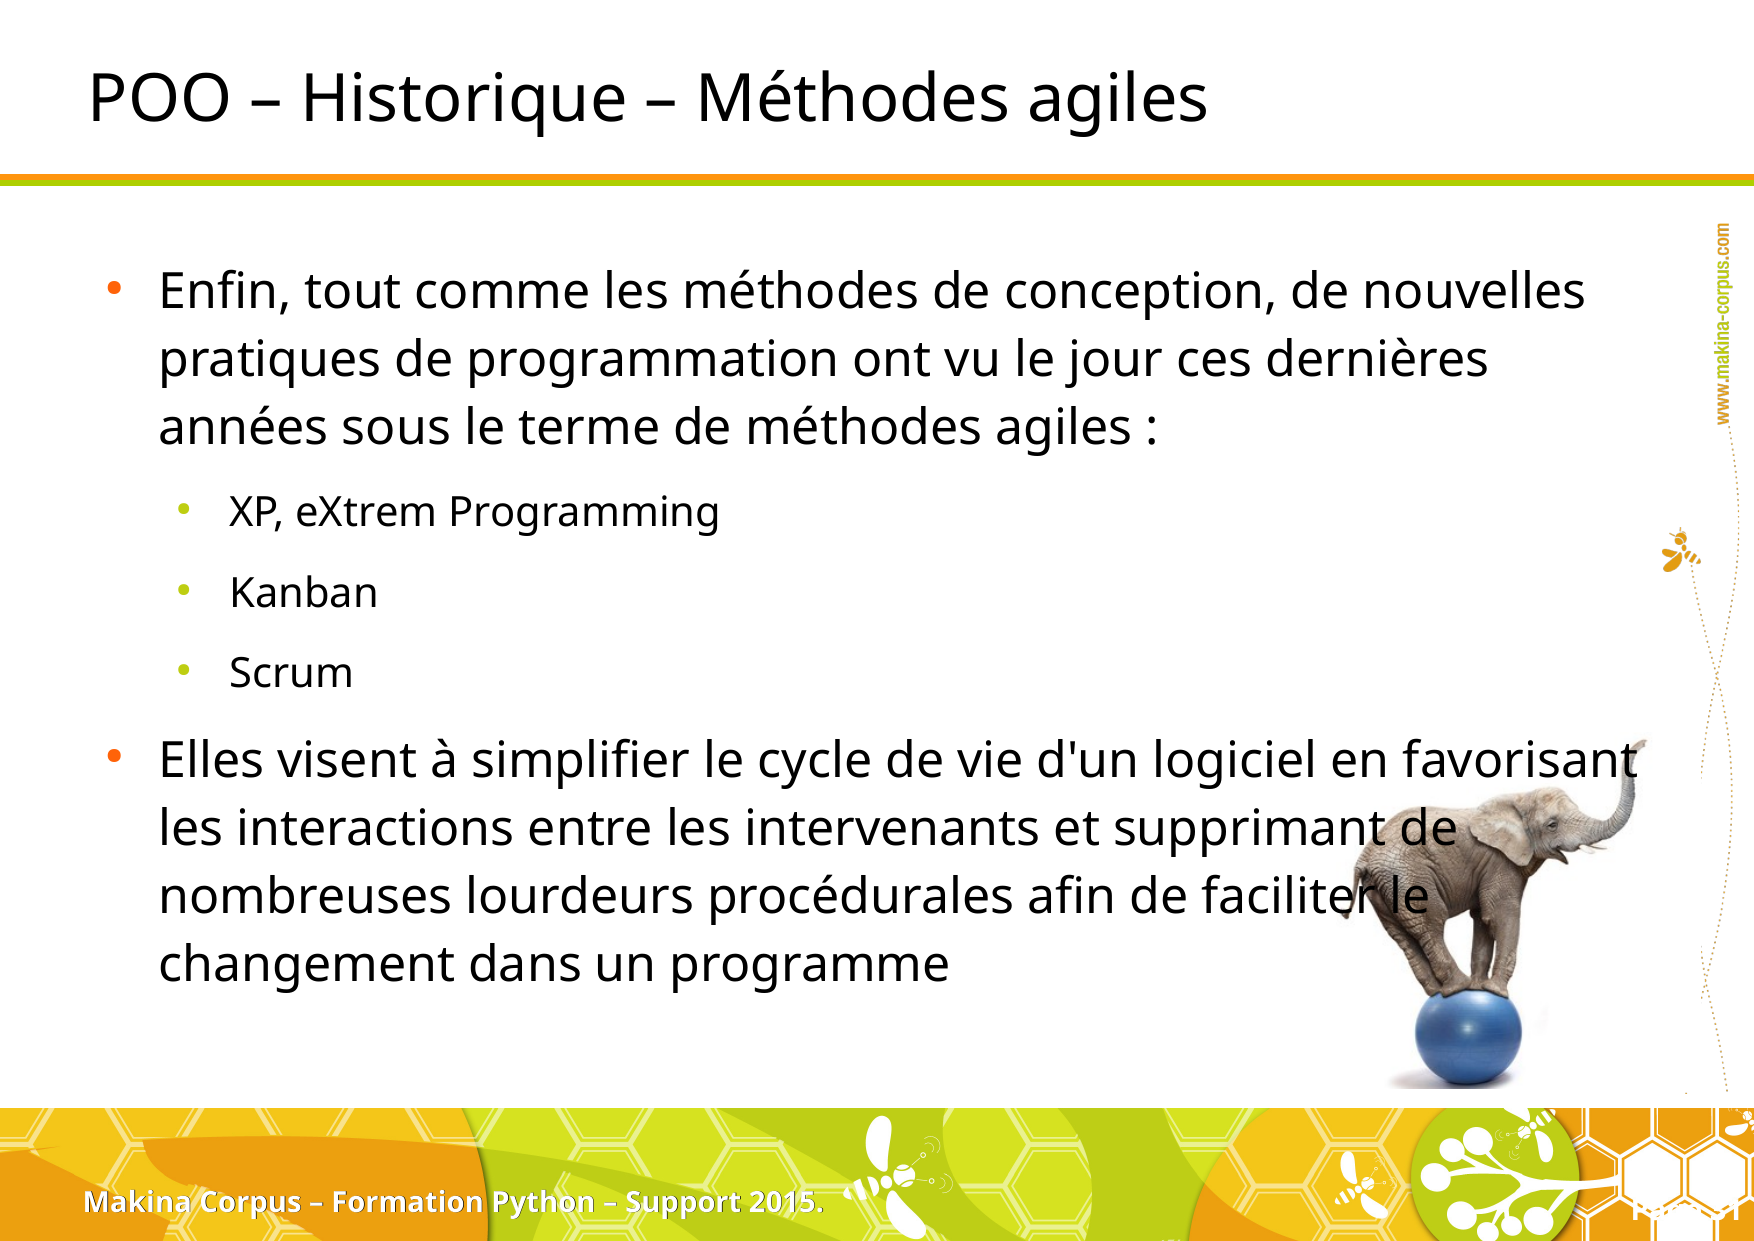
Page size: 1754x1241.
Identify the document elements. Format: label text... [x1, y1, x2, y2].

picture [0, 1108, 1754, 1241]
picture [1299, 203, 1754, 1093]
list Enfin, tout comme les méthodes de conception, de nouvelles pratiques de programmation ont vu le jour ces dernières années sous le terme de méthodes agiles : XP, eXtrem Programming Kanban Scrum Elles visent à simplifier le cycle de vie d'un logiciel en favorisant les interactions entre les intervenants et supprimant de nombreuses lourdeurs procédurales afin de faciliter le changement dans un programme [87, 254, 1667, 975]
title POO – Historique – Méthodes agiles [87, 31, 1667, 160]
